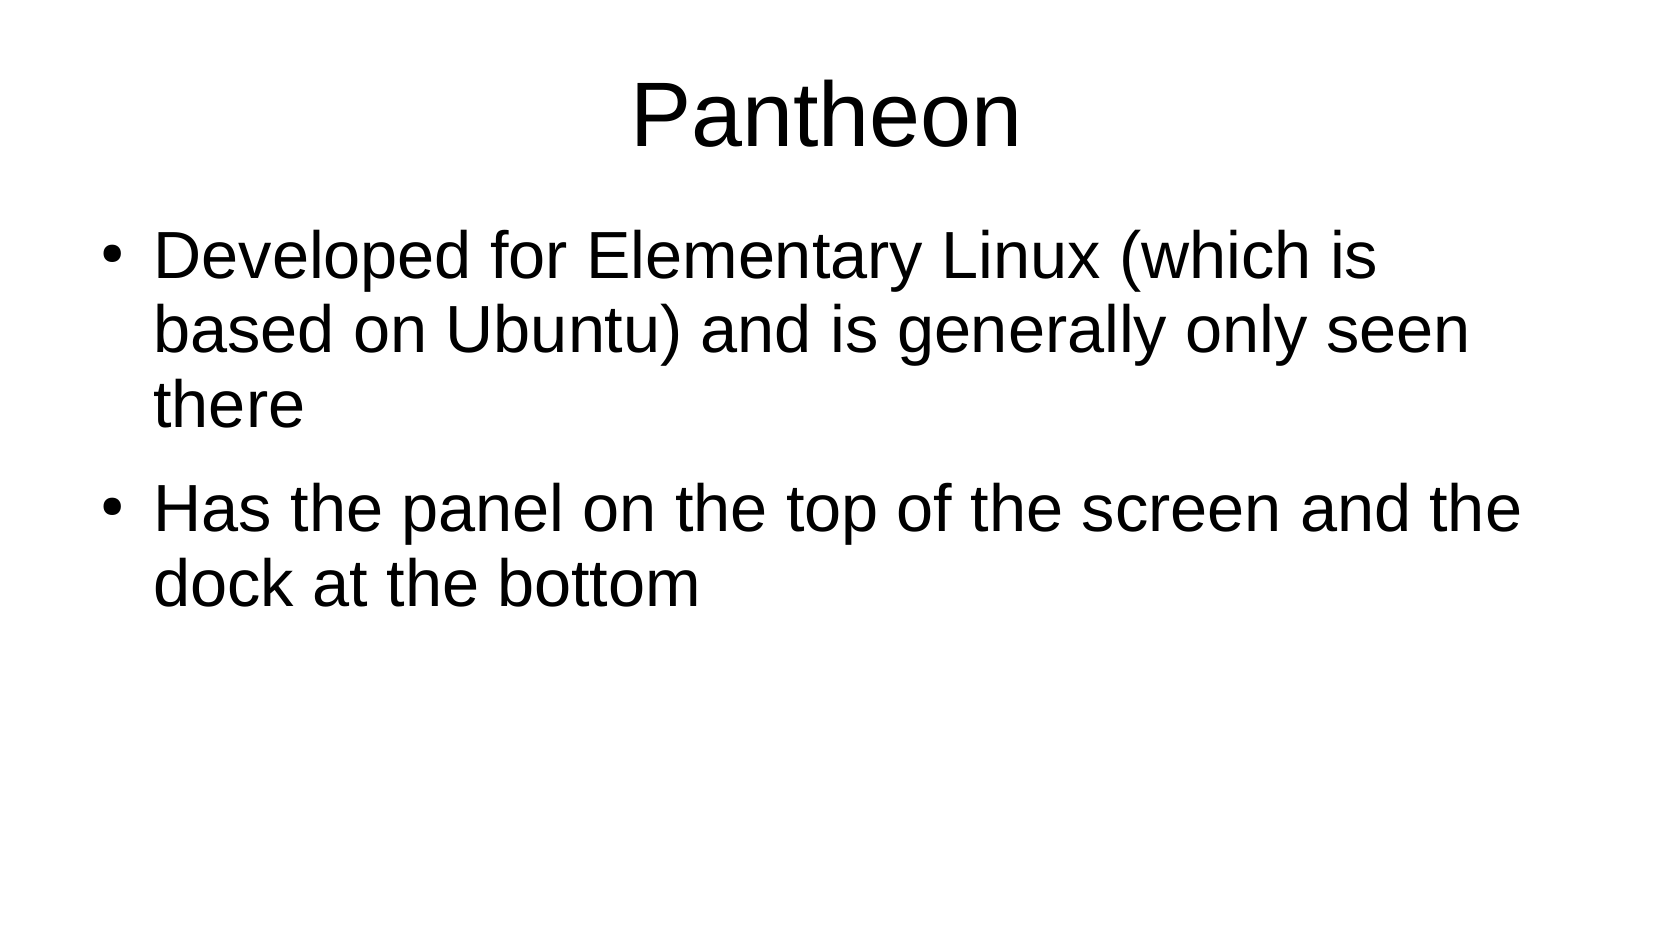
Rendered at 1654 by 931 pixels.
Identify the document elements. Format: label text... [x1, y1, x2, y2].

title Pantheon [82, 37, 1571, 193]
list Developed for Elementary Linux (which is based on Ubuntu) and is generally only seen there Has the panel on the top of the screen and the dock at the bottom [82, 217, 1571, 758]
